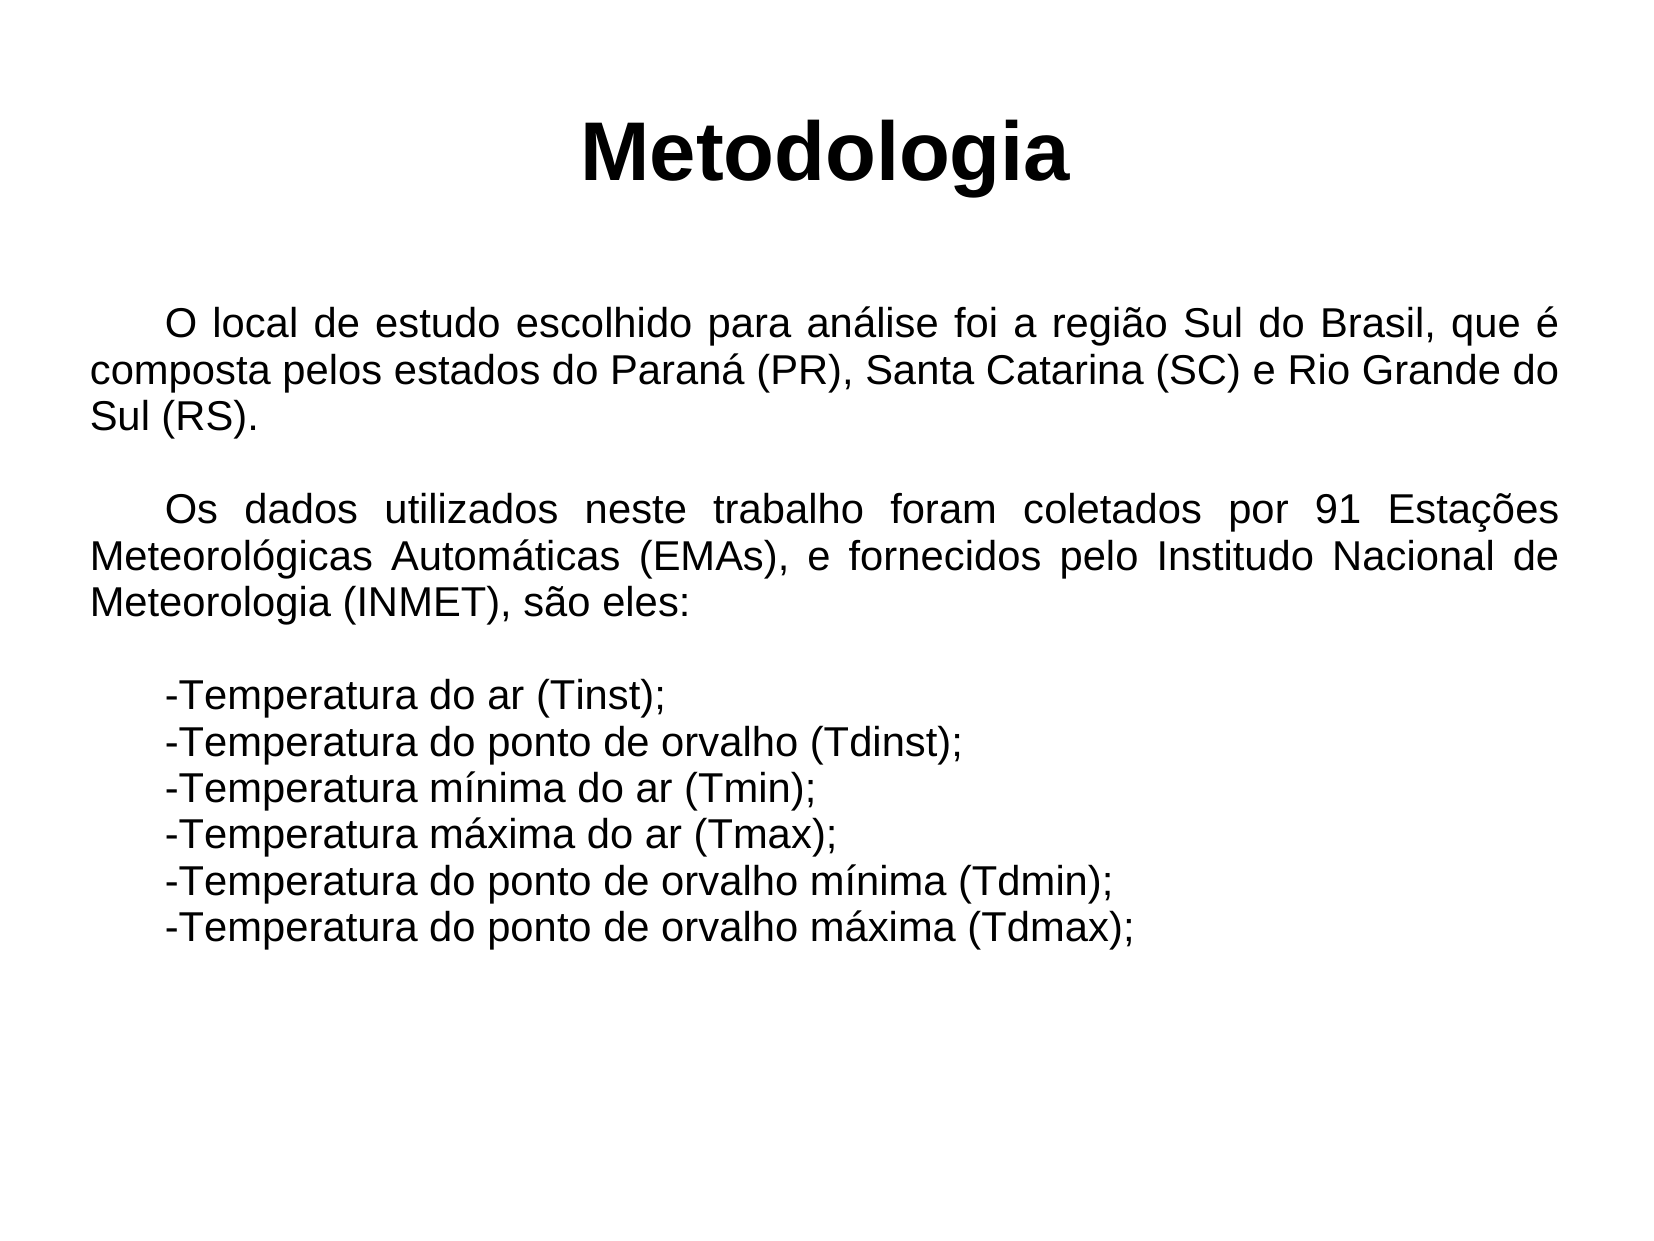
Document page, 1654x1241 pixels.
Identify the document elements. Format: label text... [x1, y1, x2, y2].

title Metodologia [82, 49, 1569, 255]
text_box O local de estudo escolhido para análise foi a região Sul do Brasil, que é composta pelos estados do Paraná (PR), Santa Catarina (SC) e Rio Grande do Sul (RS). Os dados utilizados neste trabalho foram coletados por 91 Estações Meteorológicas Automáticas (EMAs), e fornecidos pelo Institudo Nacional de Meteorologia (INMET), são eles: -Temperatura do ar (Tinst); -Temperatura do ponto de orvalho (Tdinst); -Temperatura mínima do ar (Tmin); -Temperatura máxima do ar (Tmax); -Temperatura do ponto de orvalho mínima (Tdmin); -Temperatura do ponto de orvalho máxima (Tdmax); [75, 293, 1576, 962]
